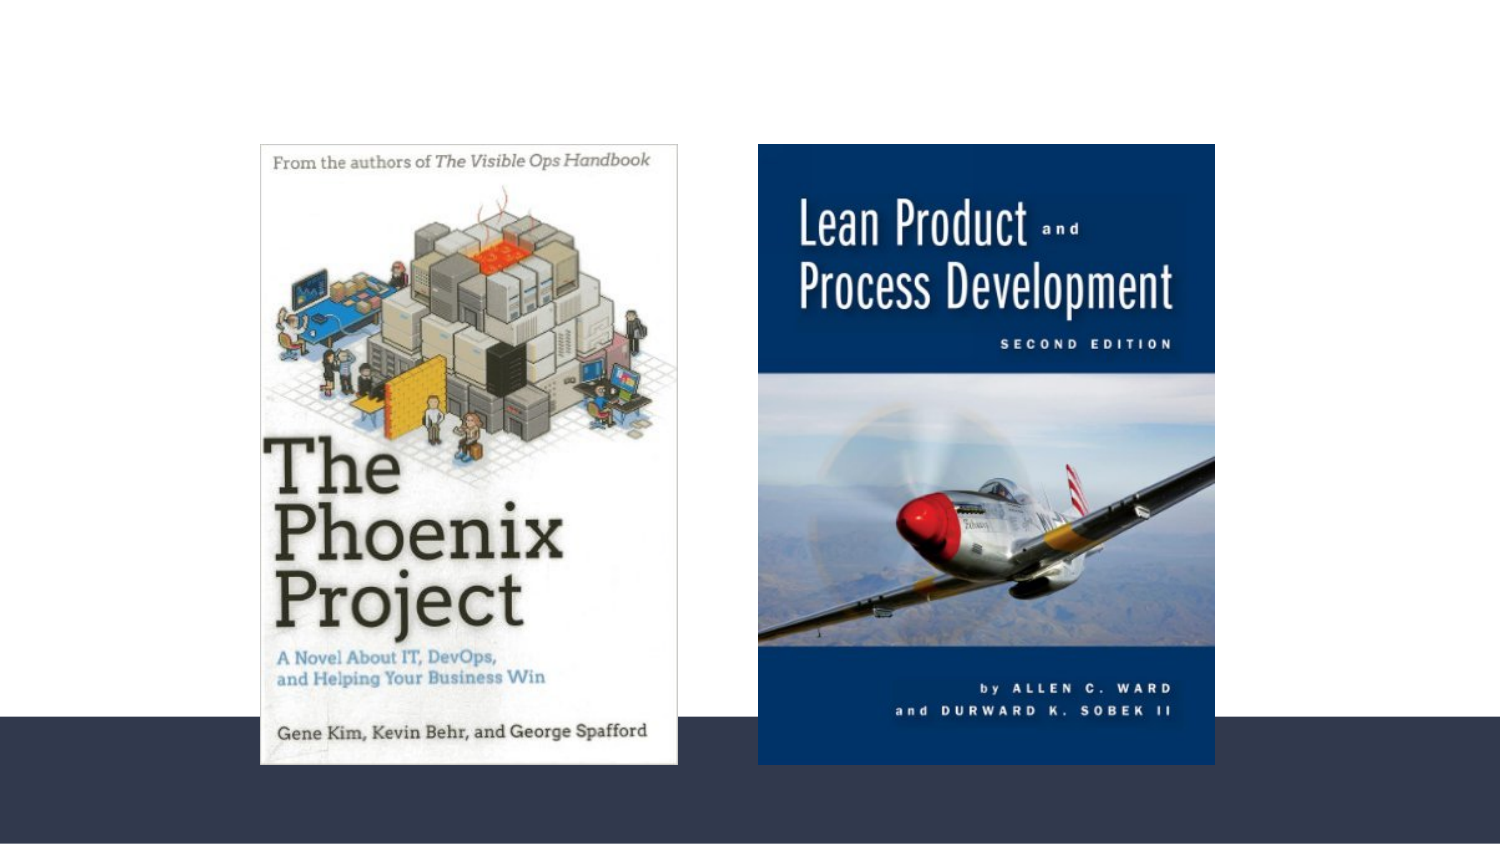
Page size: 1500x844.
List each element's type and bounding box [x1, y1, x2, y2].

picture [260, 144, 678, 765]
picture [758, 144, 1215, 765]
